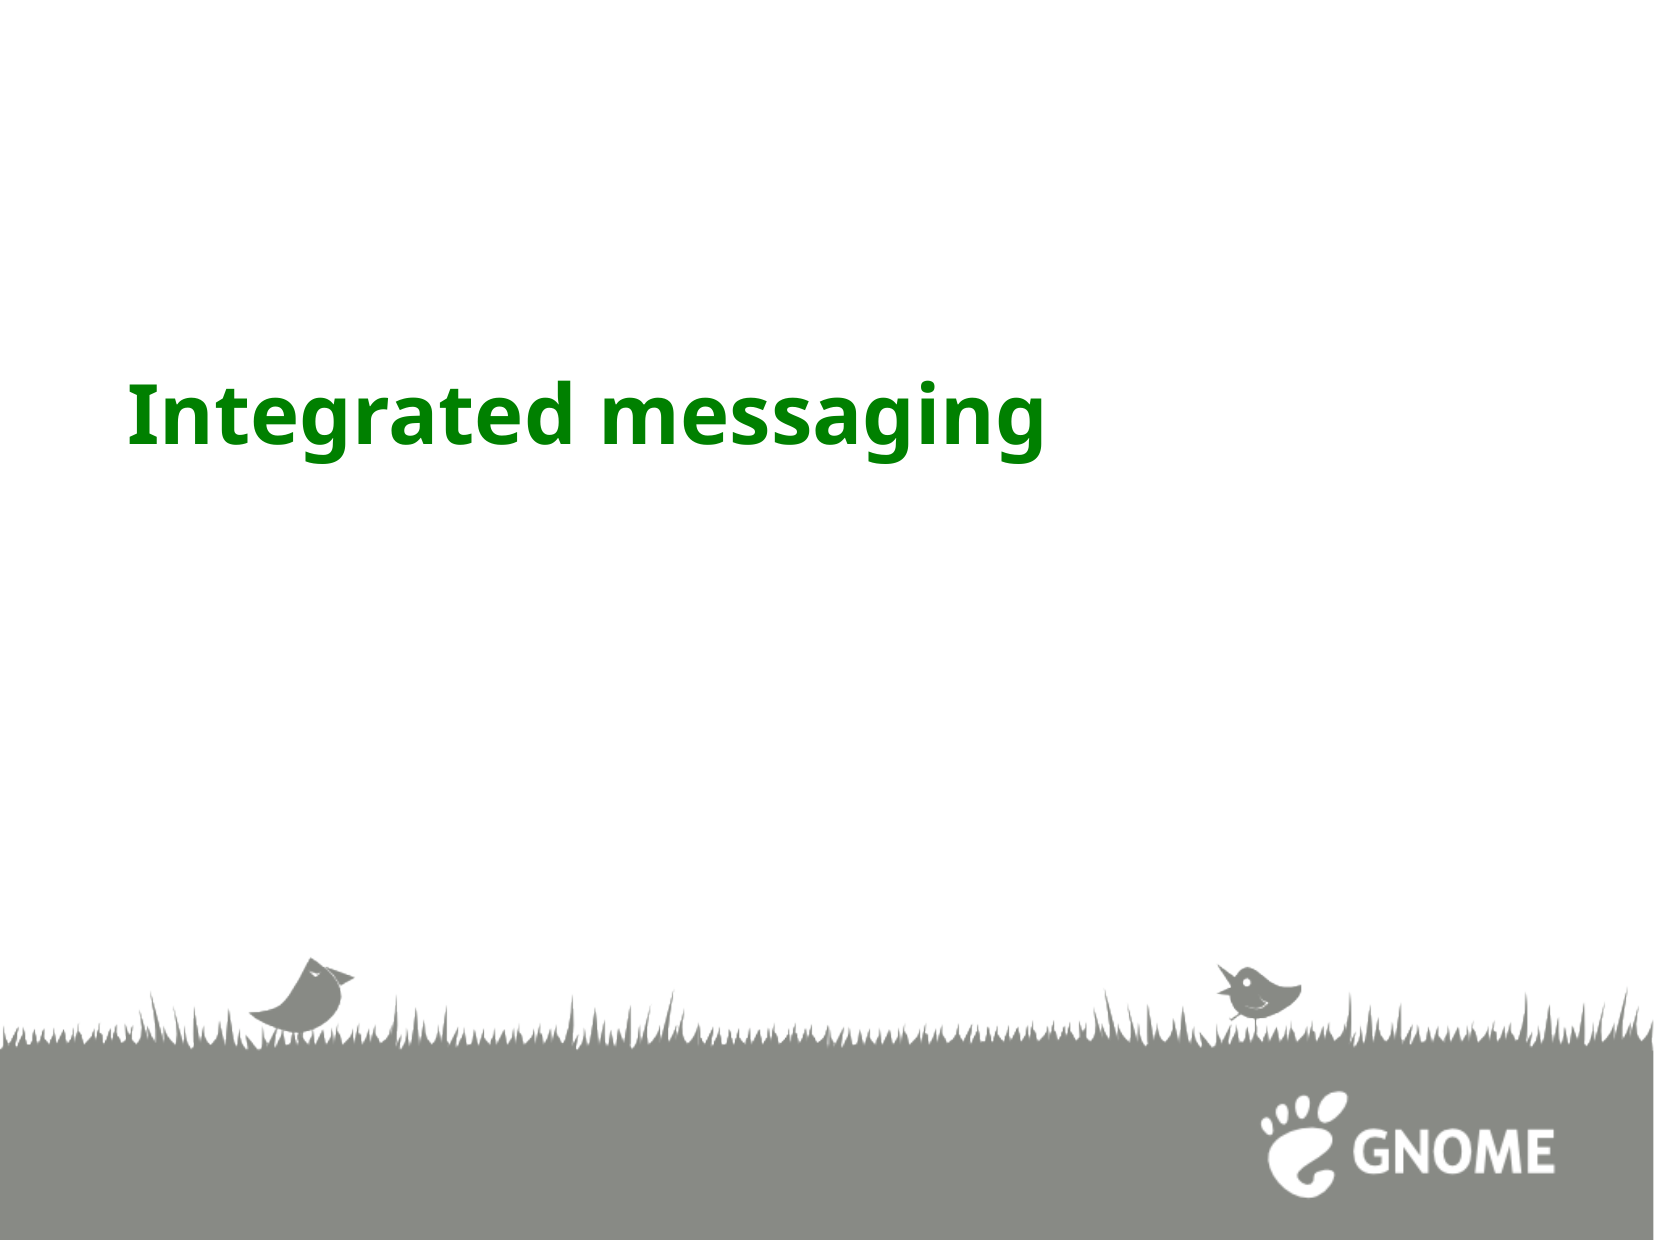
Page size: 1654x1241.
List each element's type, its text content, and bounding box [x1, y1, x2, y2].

picture [0, 0, 1654, 1241]
text_box Integrated messaging [112, 348, 1276, 476]
